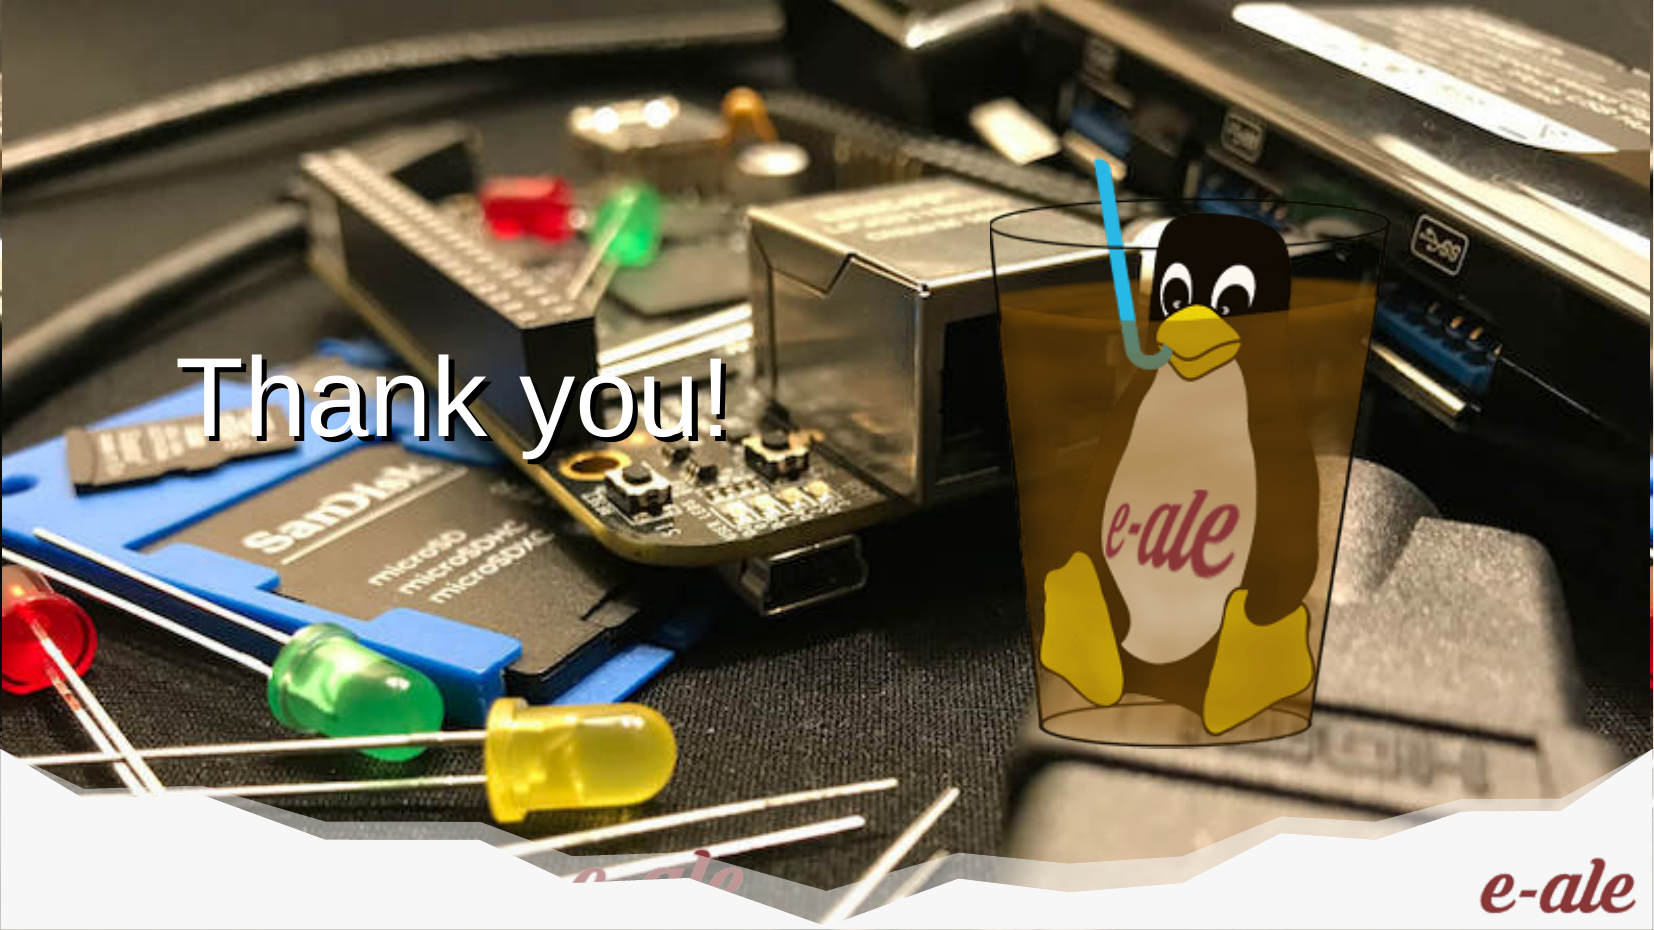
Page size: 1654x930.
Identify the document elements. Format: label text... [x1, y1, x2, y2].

picture [0, 0, 1654, 930]
subtitle Thank you! [82, 37, 826, 757]
